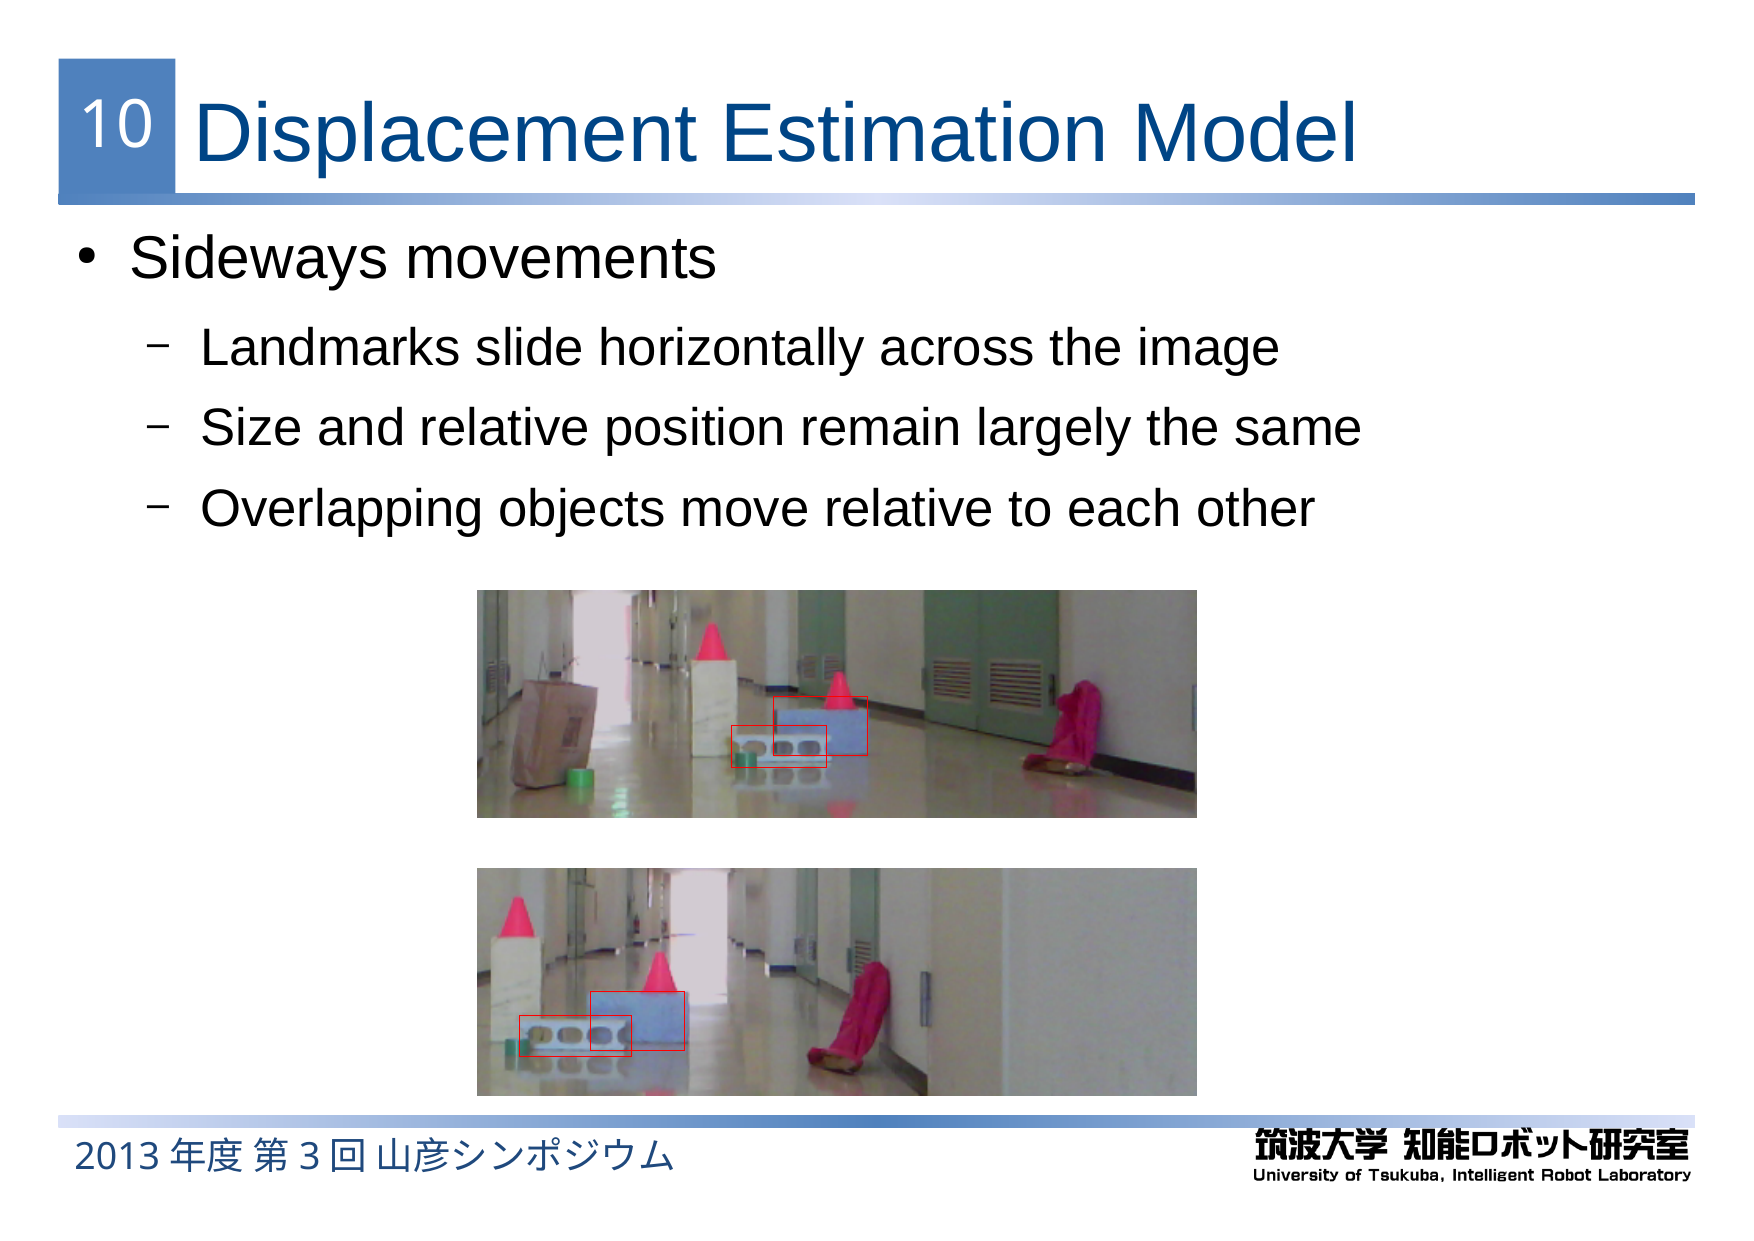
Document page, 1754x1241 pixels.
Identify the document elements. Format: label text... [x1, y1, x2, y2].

picture [477, 868, 1197, 1096]
title Displacement Estimation Model [193, 61, 1651, 205]
picture [1252, 1127, 1691, 1182]
list Sideways movements Landmarks slide horizontally across the image Size and relative position remain largely the same Overlapping objects move relative to each other [58, 223, 1696, 554]
picture [477, 590, 1197, 818]
